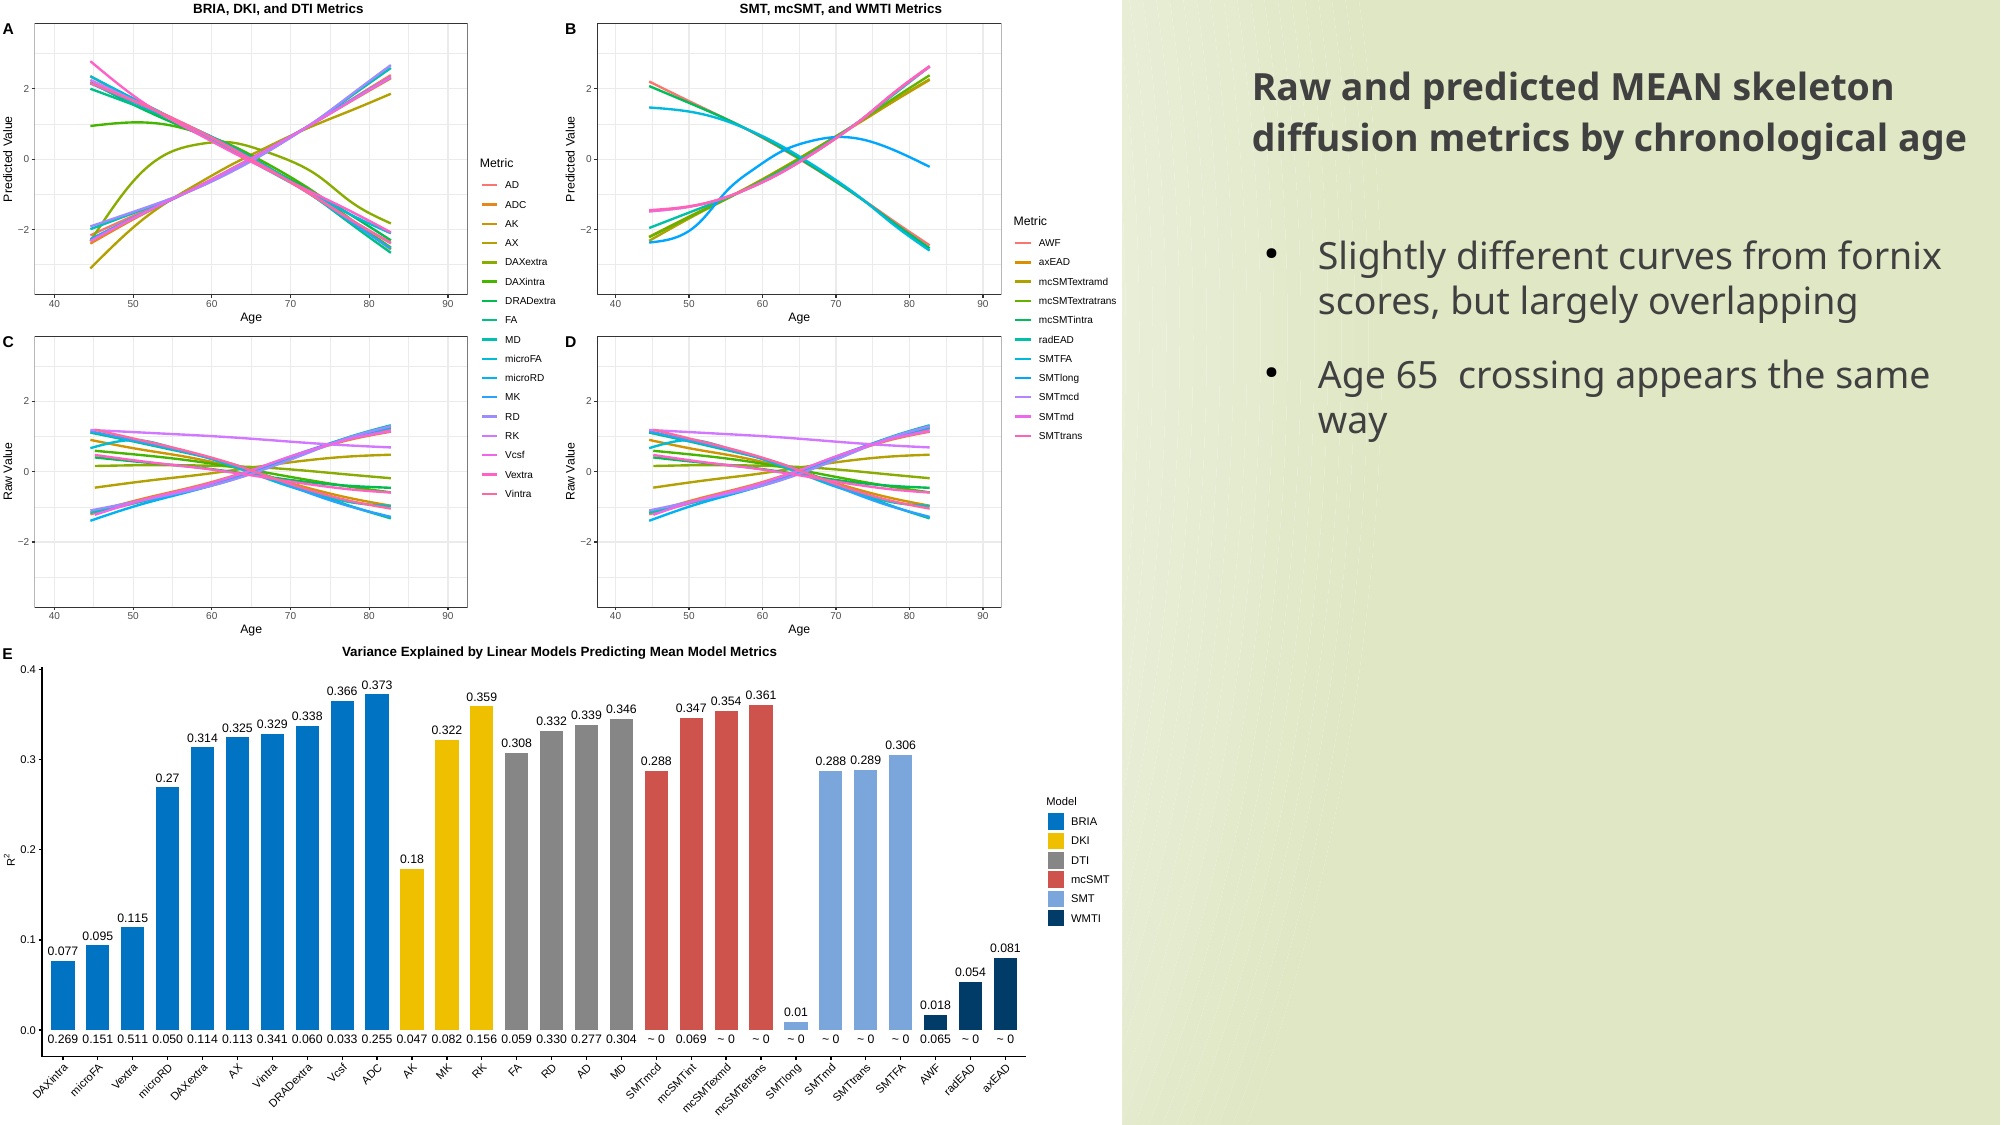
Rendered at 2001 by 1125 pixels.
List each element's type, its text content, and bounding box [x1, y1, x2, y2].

list Slightly different curves from fornix scores, but largely overlapping Age 65 crossing appears the same way [1232, 224, 1997, 993]
picture [0, 0, 1123, 1125]
title Raw and predicted MEAN skeleton diffusion metrics by chronological age [1251, 6, 2000, 217]
